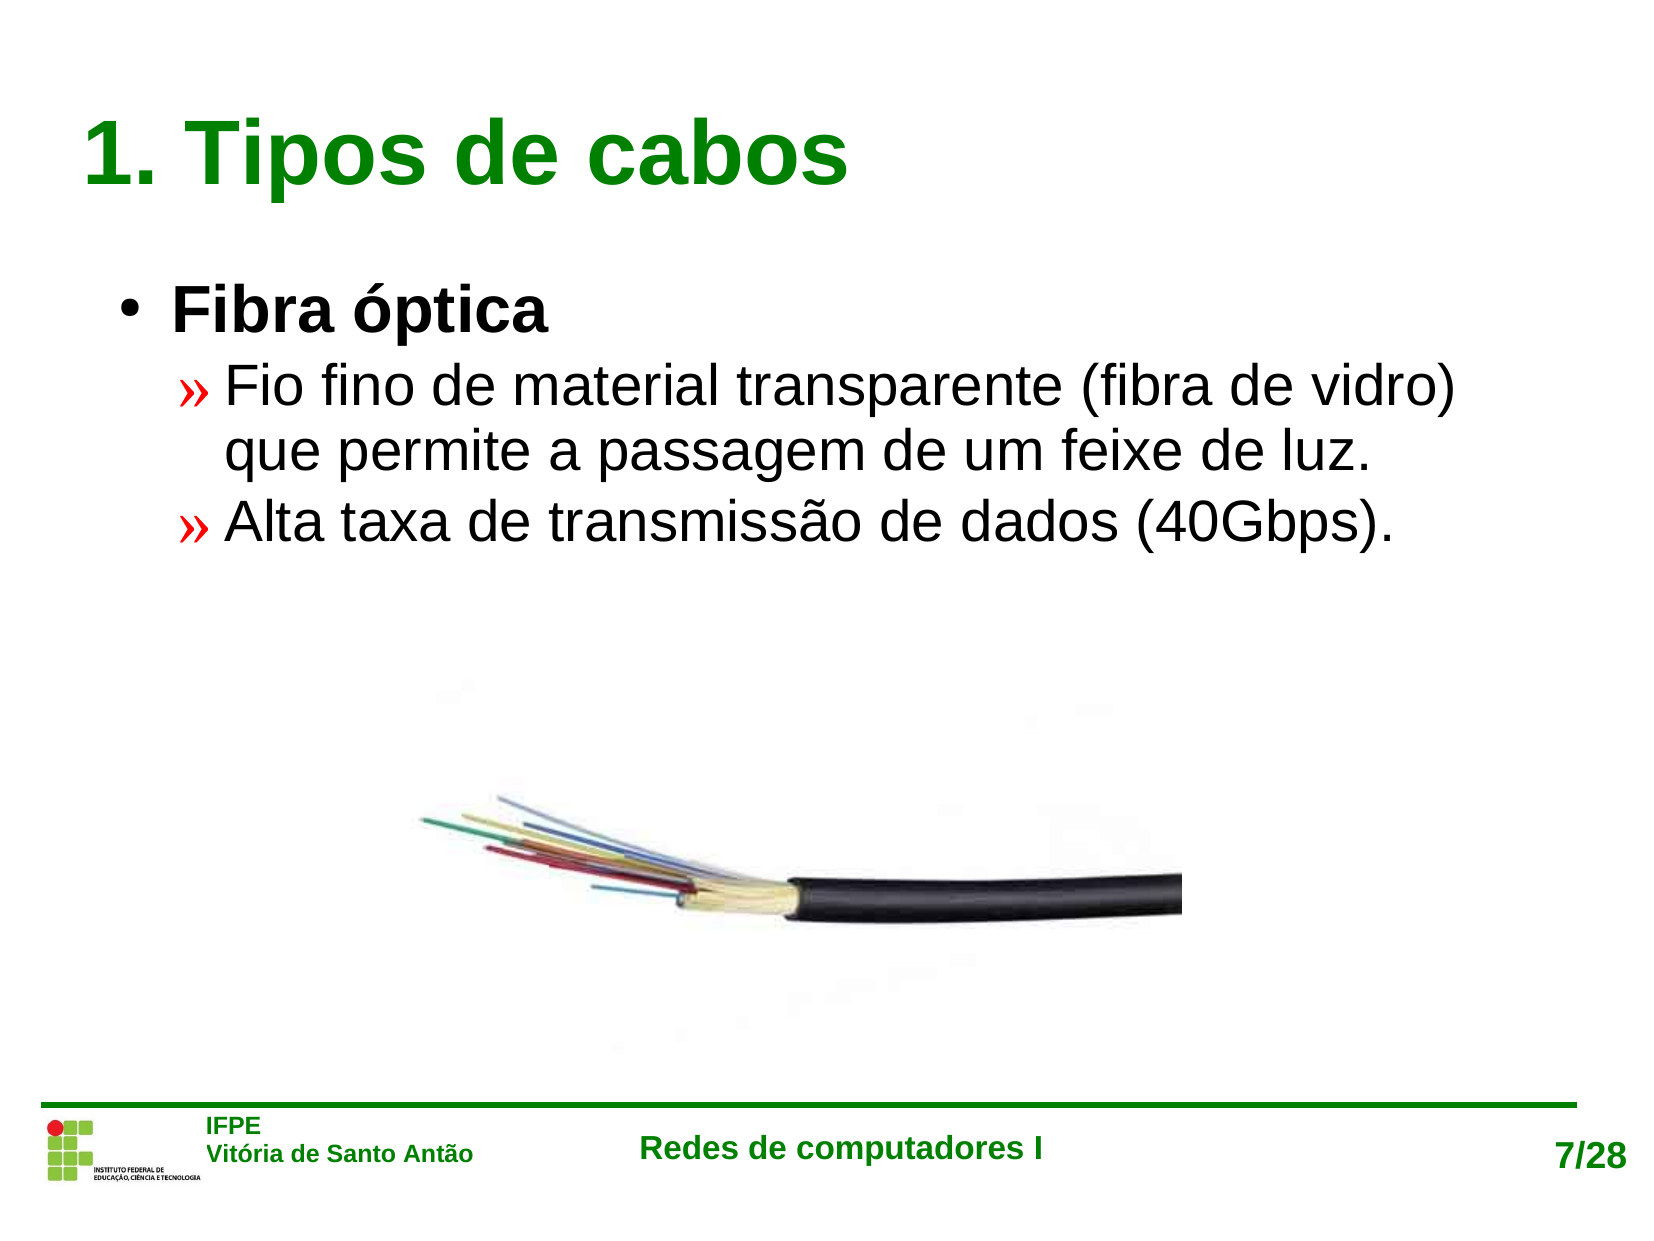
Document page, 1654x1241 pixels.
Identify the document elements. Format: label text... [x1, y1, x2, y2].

list Fibra óptica Fio fino de material transparente (fibra de vidro) que permite a passagem de um feixe de luz. Alta taxa de transmissão de dados (40Gbps). [82, 272, 1571, 1091]
title 1. Tipos de cabos [82, 49, 1571, 257]
picture [399, 679, 1182, 1067]
picture [39, 1111, 207, 1191]
